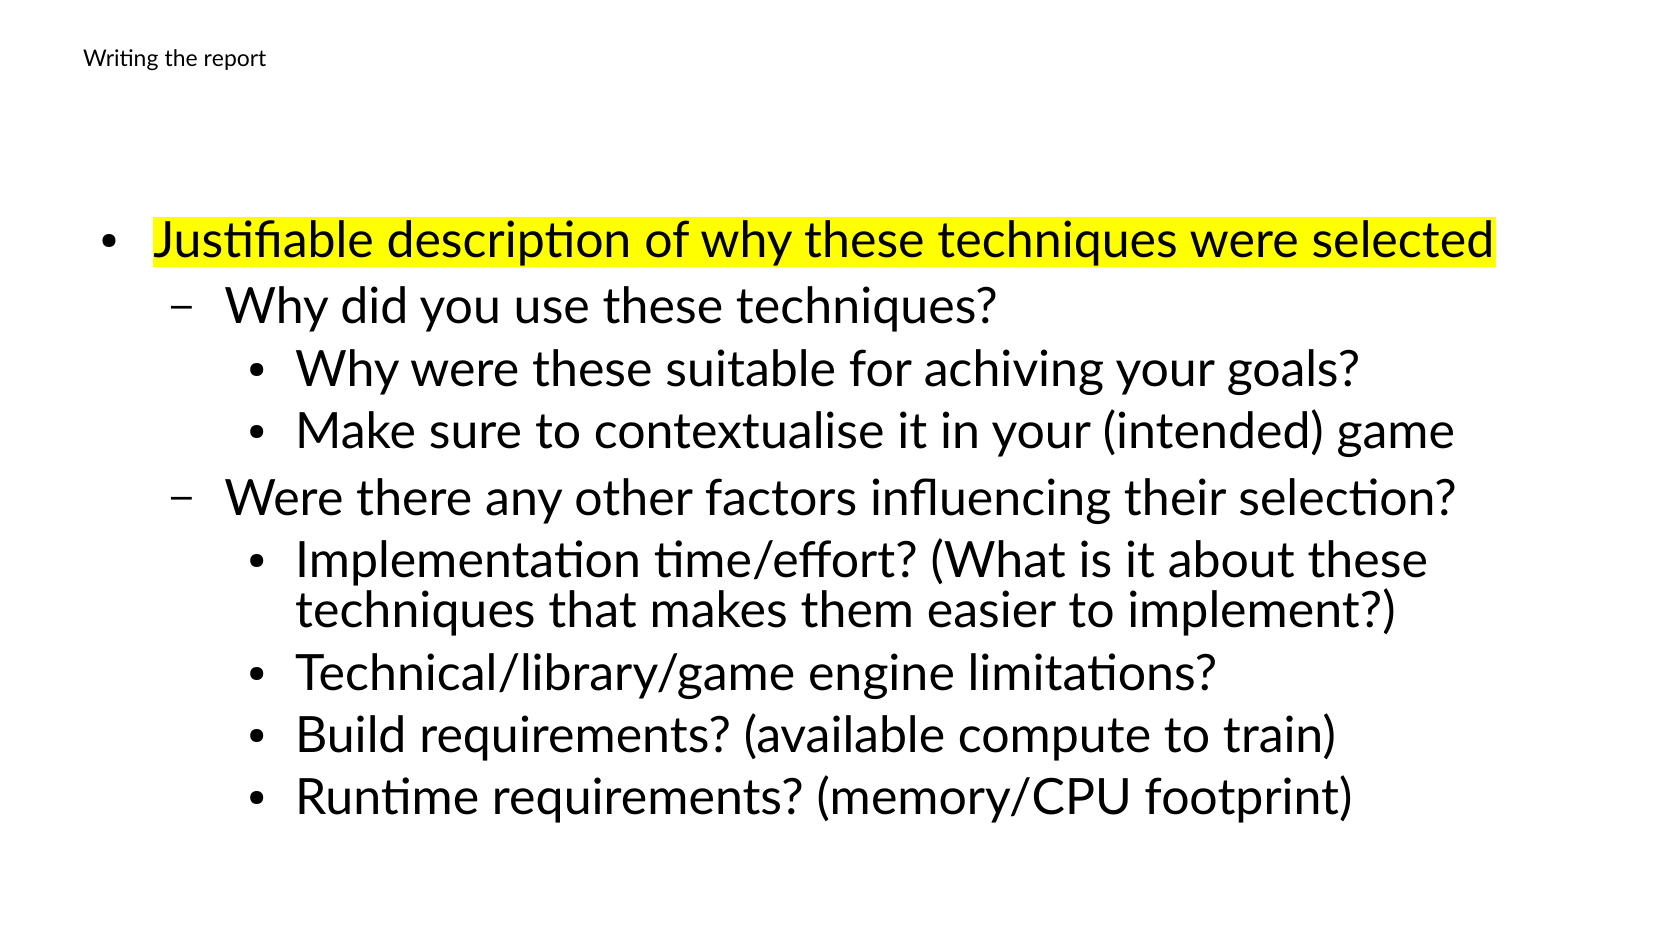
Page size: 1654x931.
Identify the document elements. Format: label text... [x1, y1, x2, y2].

title Writing the report [83, 0, 1571, 119]
list Justifiable description of why these techniques were selected Why did you use these techniques? Why were these suitable for achiving your goals? Make sure to contextualise it in your (intended) game Were there any other factors influencing their selection? Implementation time/effort? (What is it about these techniques that makes them easier to implement?) Technical/library/game engine limitations? Build requirements? (available compute to train) Runtime requirements? (memory/CPU footprint) [82, 217, 1571, 839]
